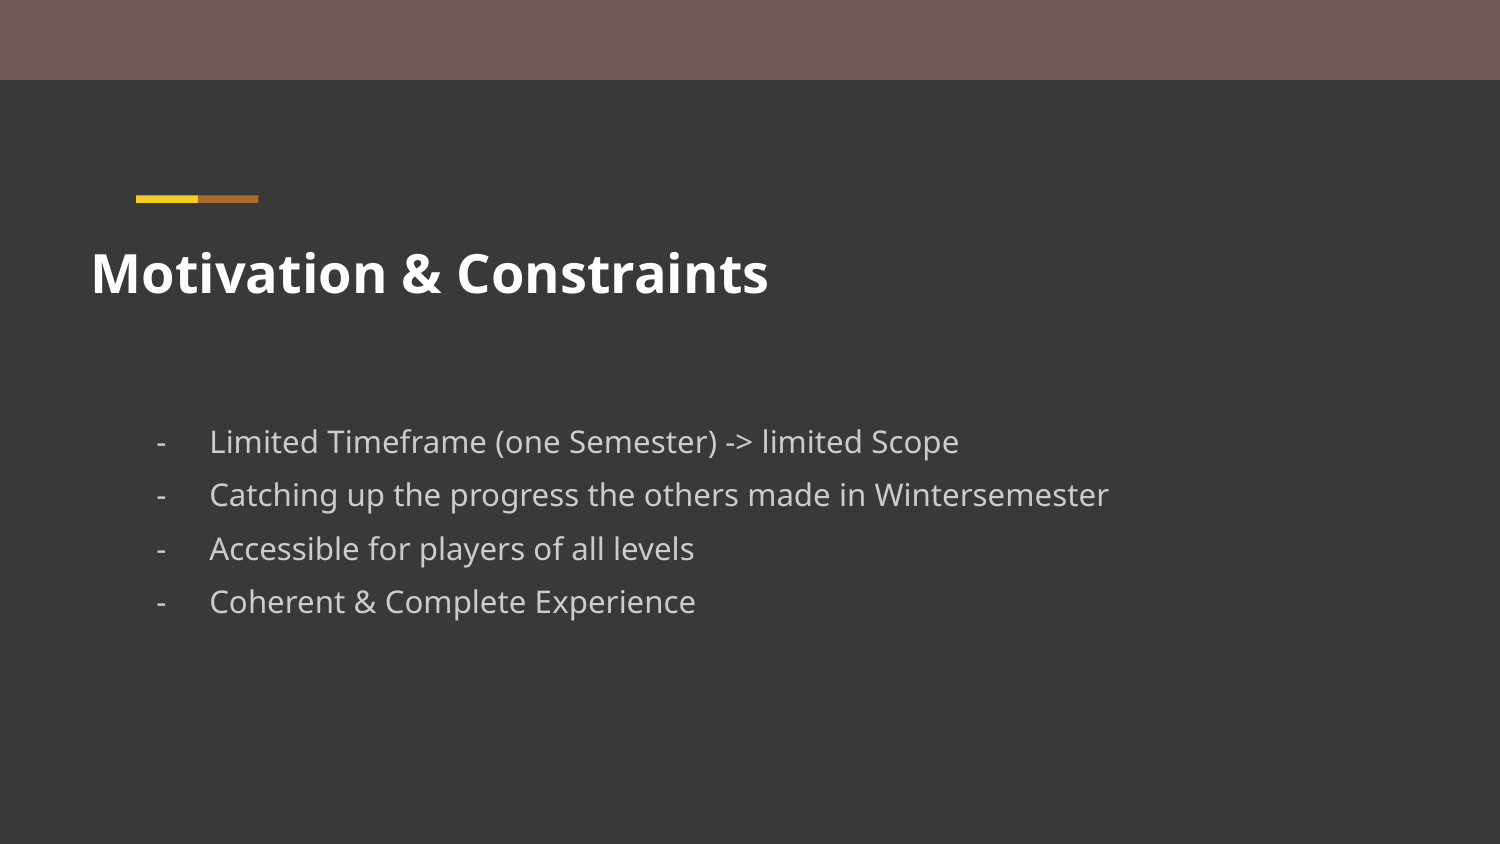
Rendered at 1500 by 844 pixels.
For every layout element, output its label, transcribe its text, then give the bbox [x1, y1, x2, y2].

list Limited Timeframe (one Semester) -> limited Scope Catching up the progress the others made in Wintersemester Accessible for players of all levels Coherent & Complete Experience [119, 394, 1381, 766]
title Motivation & Constraints [75, 220, 1425, 347]
